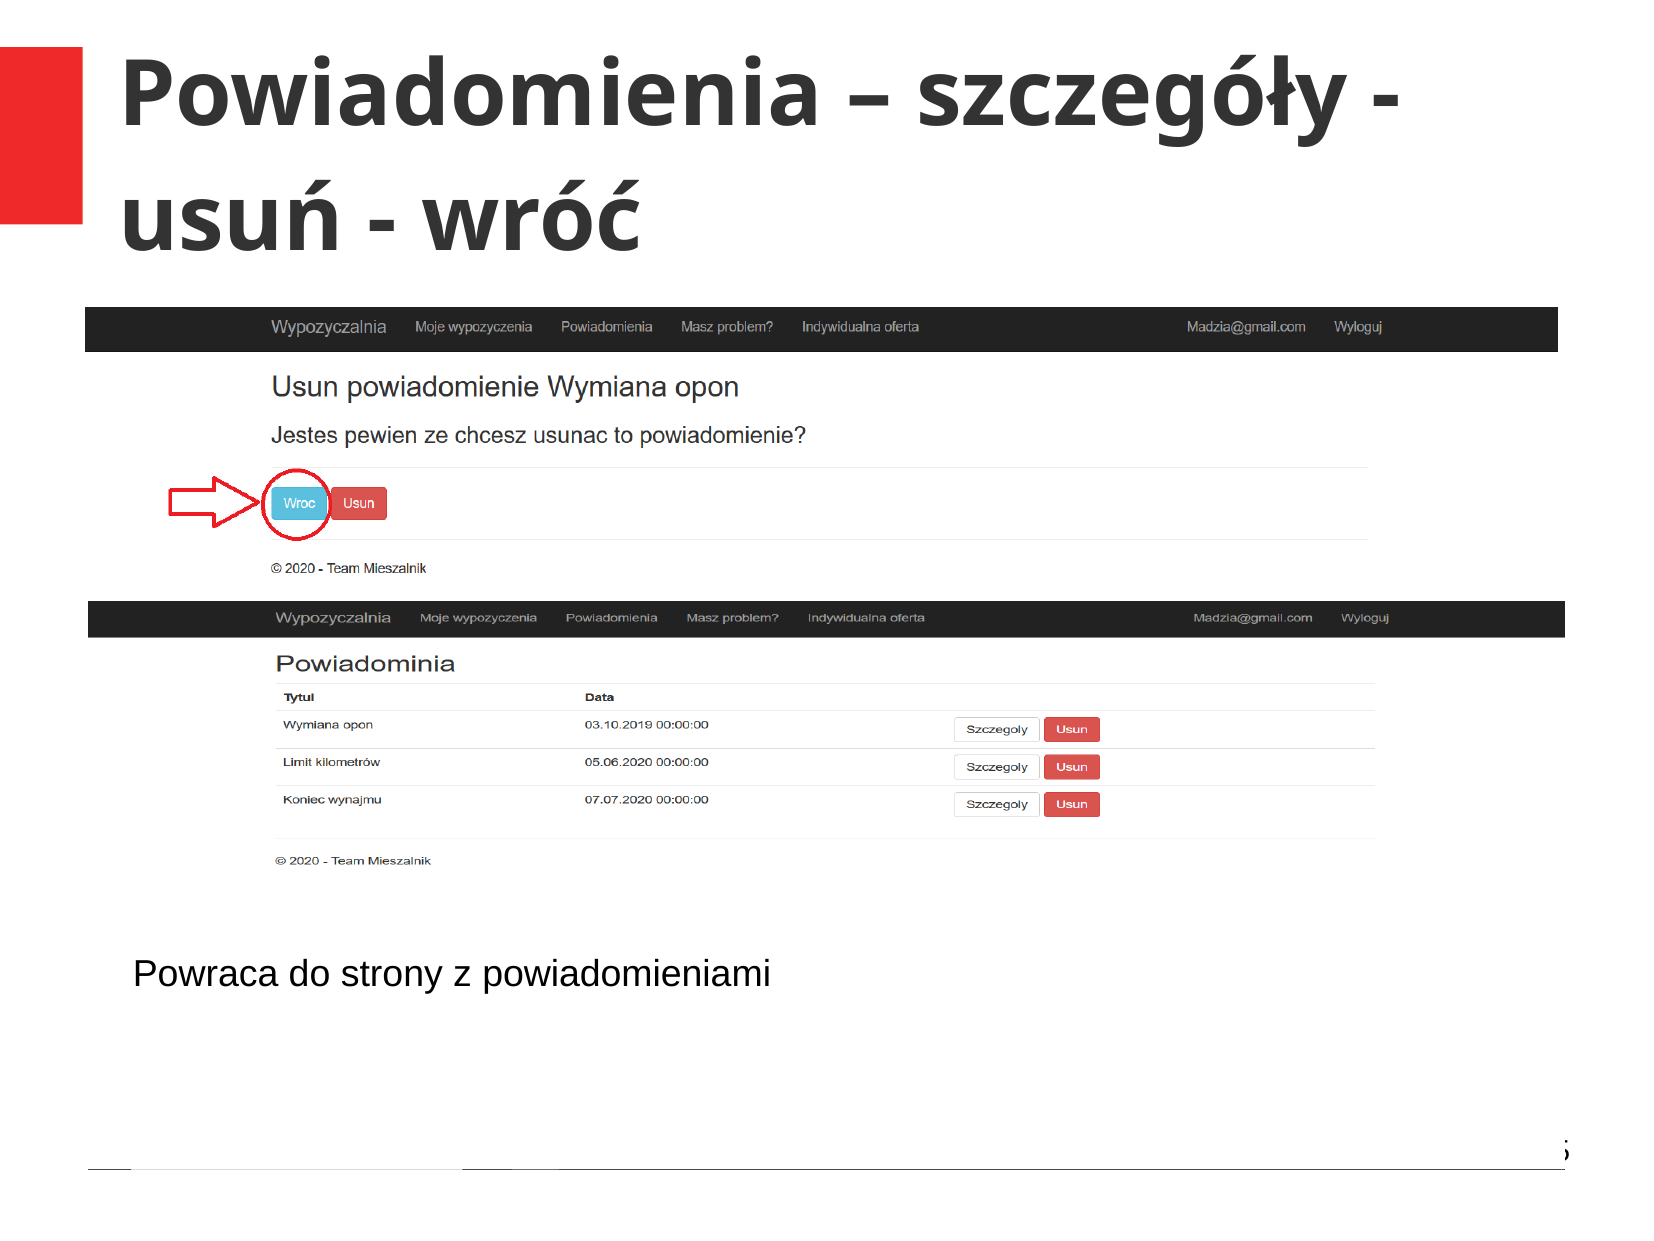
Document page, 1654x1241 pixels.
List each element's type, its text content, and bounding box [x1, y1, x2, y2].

picture [85, 307, 1565, 1170]
text_box Powraca do strony z powiadomieniami [118, 944, 1465, 1002]
title Powiadomienia – szczegóły - usuń - wróć [118, 28, 1571, 278]
